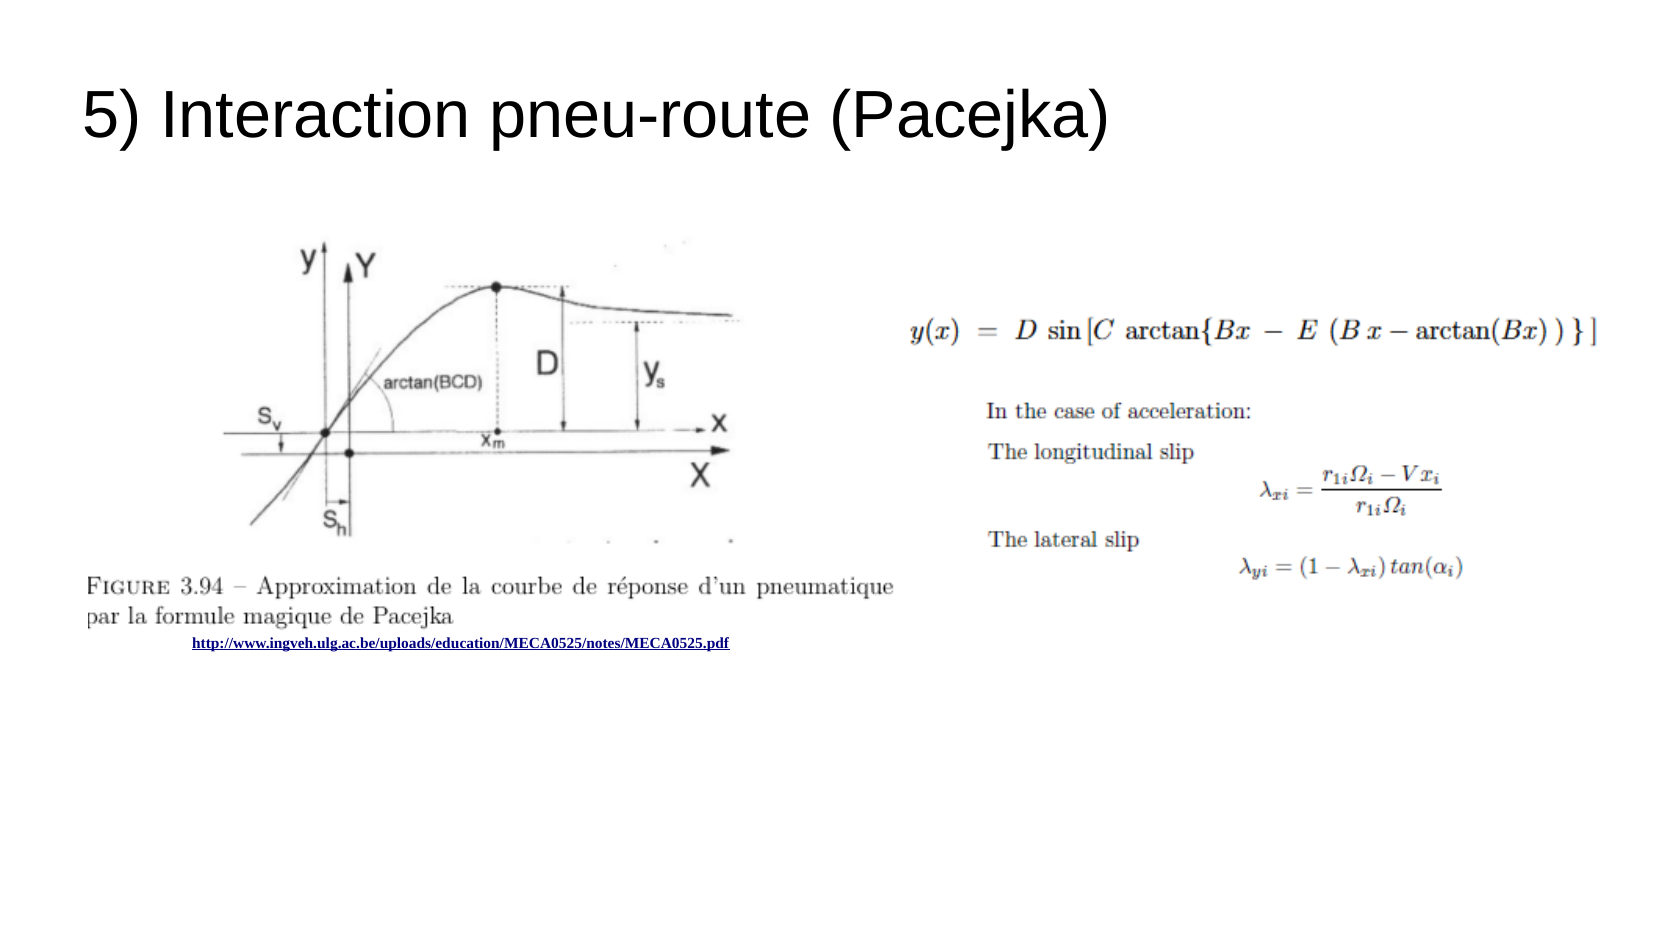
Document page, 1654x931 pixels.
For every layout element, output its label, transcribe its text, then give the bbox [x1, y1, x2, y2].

chart [118, 561, 739, 671]
picture [974, 392, 1486, 591]
title 5) Interaction pneu-route (Pacejka) [82, 37, 1571, 193]
picture [88, 217, 1606, 638]
